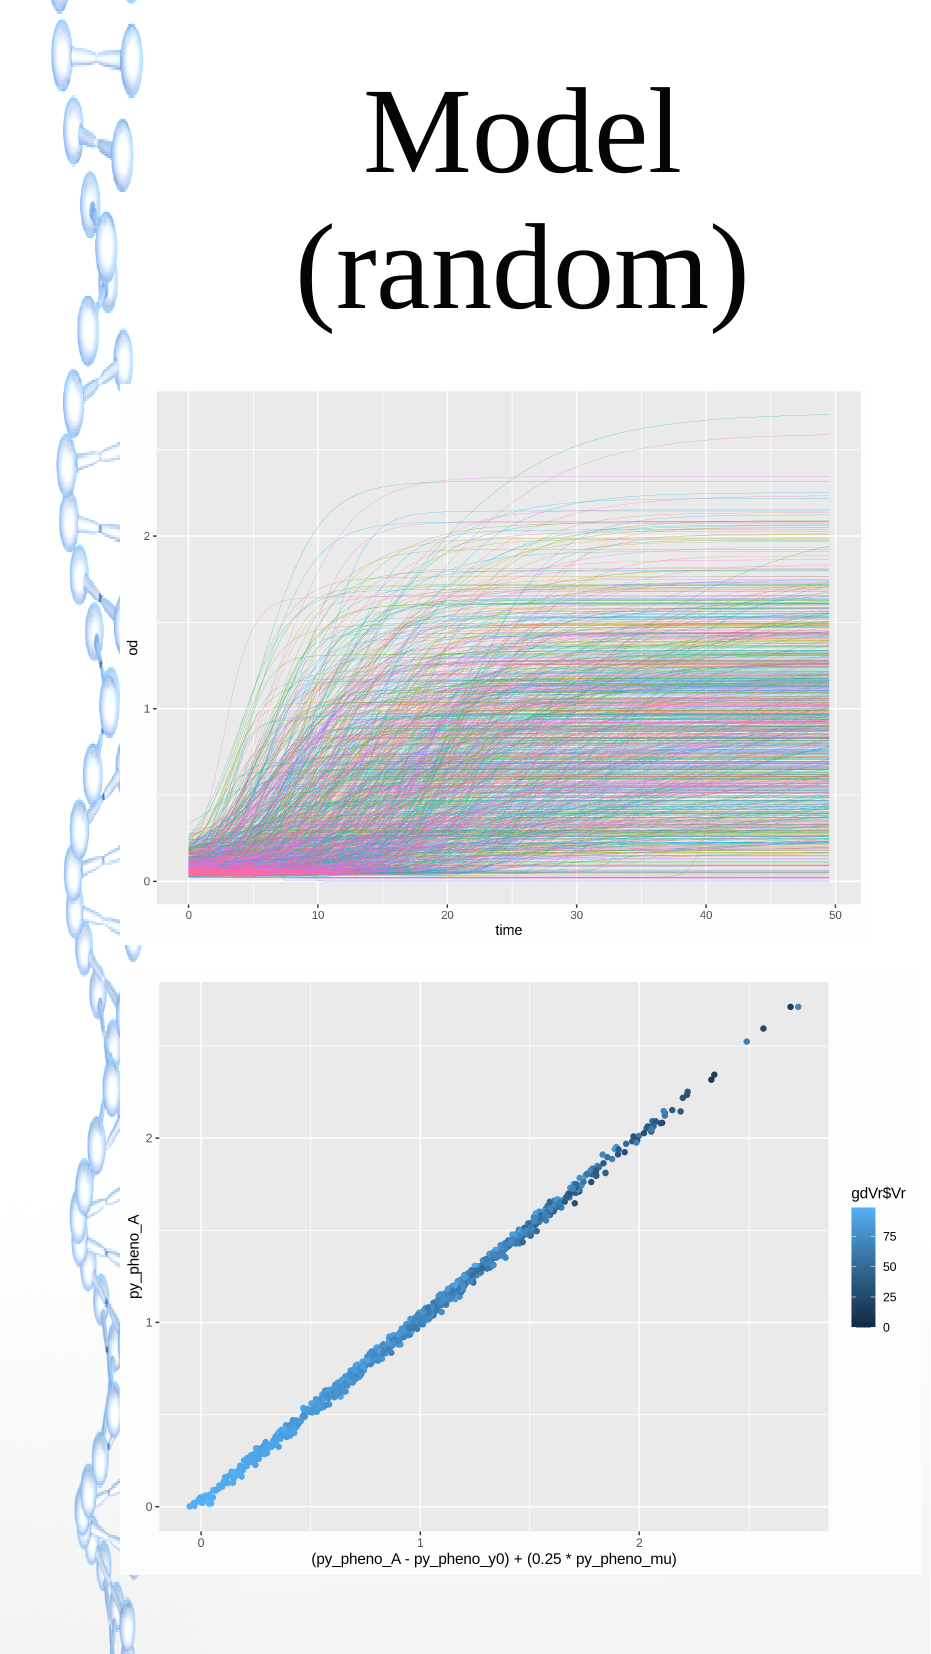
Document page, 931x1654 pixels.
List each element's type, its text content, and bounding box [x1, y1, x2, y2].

title Model (random) [149, 62, 897, 336]
picture [0, 0, 931, 1654]
